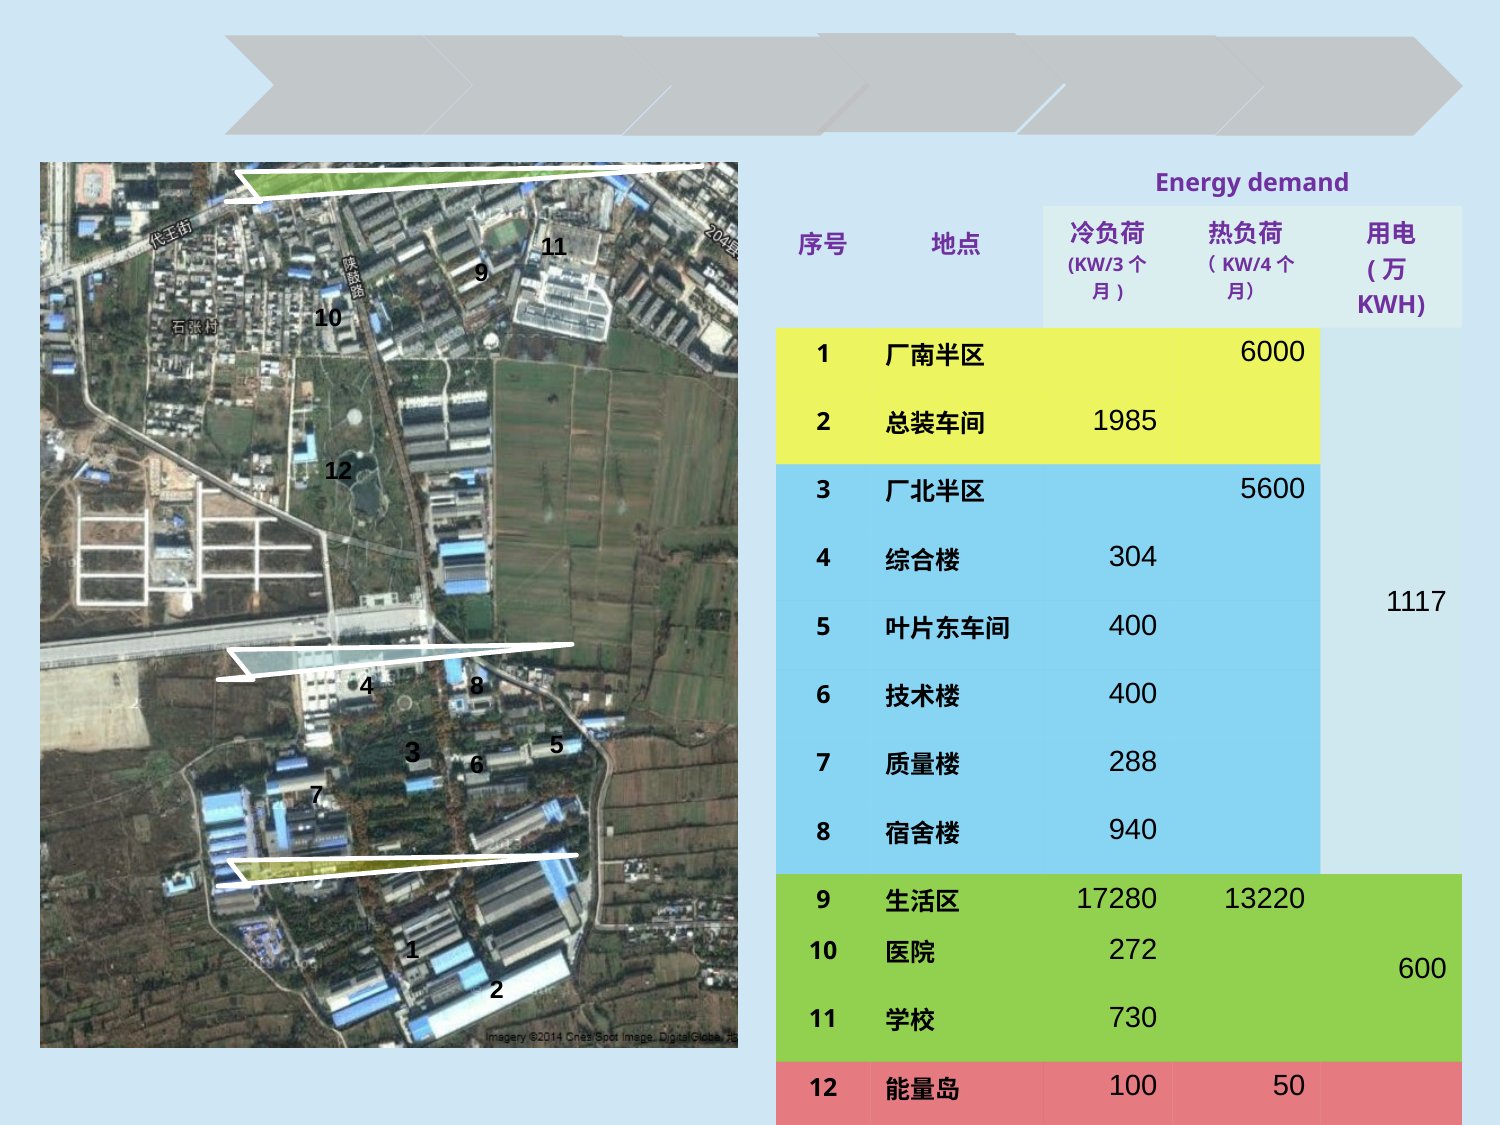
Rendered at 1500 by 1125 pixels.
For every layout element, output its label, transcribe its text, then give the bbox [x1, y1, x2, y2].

table_cell 10 [776, 925, 870, 994]
table_cell 厂南半区 [870, 328, 1043, 396]
table_cell 400 [1043, 601, 1173, 669]
table_cell [1043, 328, 1173, 396]
table_cell 总装车间 [870, 396, 1043, 464]
table_cell 13220 [1173, 874, 1320, 925]
table_cell 1985 [1043, 396, 1173, 464]
table_cell 厂北半区 [870, 464, 1043, 533]
table_cell 5600 [1173, 464, 1320, 533]
table_cell [1173, 925, 1320, 994]
table_cell [1173, 396, 1320, 464]
table_cell 3 [776, 464, 870, 533]
text_box [224, 33, 1463, 136]
table_cell 5 [776, 601, 870, 669]
text_box 9 [225, 166, 702, 202]
table_cell 12 [776, 1062, 870, 1125]
picture [40, 162, 738, 1048]
table_cell 9 [776, 874, 870, 925]
table_cell 272 [1043, 925, 1173, 994]
table_cell 技术楼 [870, 669, 1043, 737]
table_cell 1117 [1320, 328, 1462, 874]
text_box 1 [217, 855, 577, 887]
table_cell [1173, 669, 1320, 737]
table_cell 宿舍楼 [870, 806, 1043, 874]
table_cell 生活区 [870, 874, 1043, 925]
table_cell [1043, 464, 1173, 533]
table_cell 4 [776, 533, 870, 601]
table_cell 8 [776, 806, 870, 874]
table_header 序号 [776, 157, 870, 328]
table_cell 730 [1043, 994, 1173, 1062]
table_cell 304 [1043, 533, 1173, 601]
table_cell [1320, 1062, 1462, 1125]
table_header 地点 [870, 157, 1043, 328]
table_cell [1173, 533, 1320, 601]
table_cell 质量楼 [870, 737, 1043, 806]
table_cell 7 [776, 737, 870, 806]
table_cell 50 [1173, 1062, 1320, 1125]
table_cell 100 [1043, 1062, 1173, 1125]
table_cell 医院 [870, 925, 1043, 994]
table_cell 学校 [870, 994, 1043, 1062]
text_box 3 [217, 644, 573, 680]
table_cell 288 [1043, 737, 1173, 806]
table_cell 600 [1320, 874, 1462, 1062]
table_cell 2 [776, 396, 870, 464]
table_cell 11 [776, 994, 870, 1062]
table_cell 热负荷 （KW/4个月） [1173, 206, 1320, 328]
table_cell 6 [776, 669, 870, 737]
table_cell 能量岛 [870, 1062, 1043, 1125]
table_cell 17280 [1043, 874, 1173, 925]
table_cell [1173, 601, 1320, 669]
table_cell 400 [1043, 669, 1173, 737]
table_header Energy demand [1043, 157, 1462, 206]
table_cell 用电 (万KWH) [1320, 206, 1462, 328]
table_cell 940 [1043, 806, 1173, 874]
table_cell 冷负荷 (KW/3个月) [1043, 206, 1173, 328]
table_cell [1173, 994, 1320, 1062]
table_cell 综合楼 [870, 533, 1043, 601]
table_cell 6000 [1173, 328, 1320, 396]
table_cell 叶片东车间 [870, 601, 1043, 669]
table_cell 1 [776, 328, 870, 396]
table_cell [1173, 737, 1320, 806]
table_cell [1173, 806, 1320, 874]
